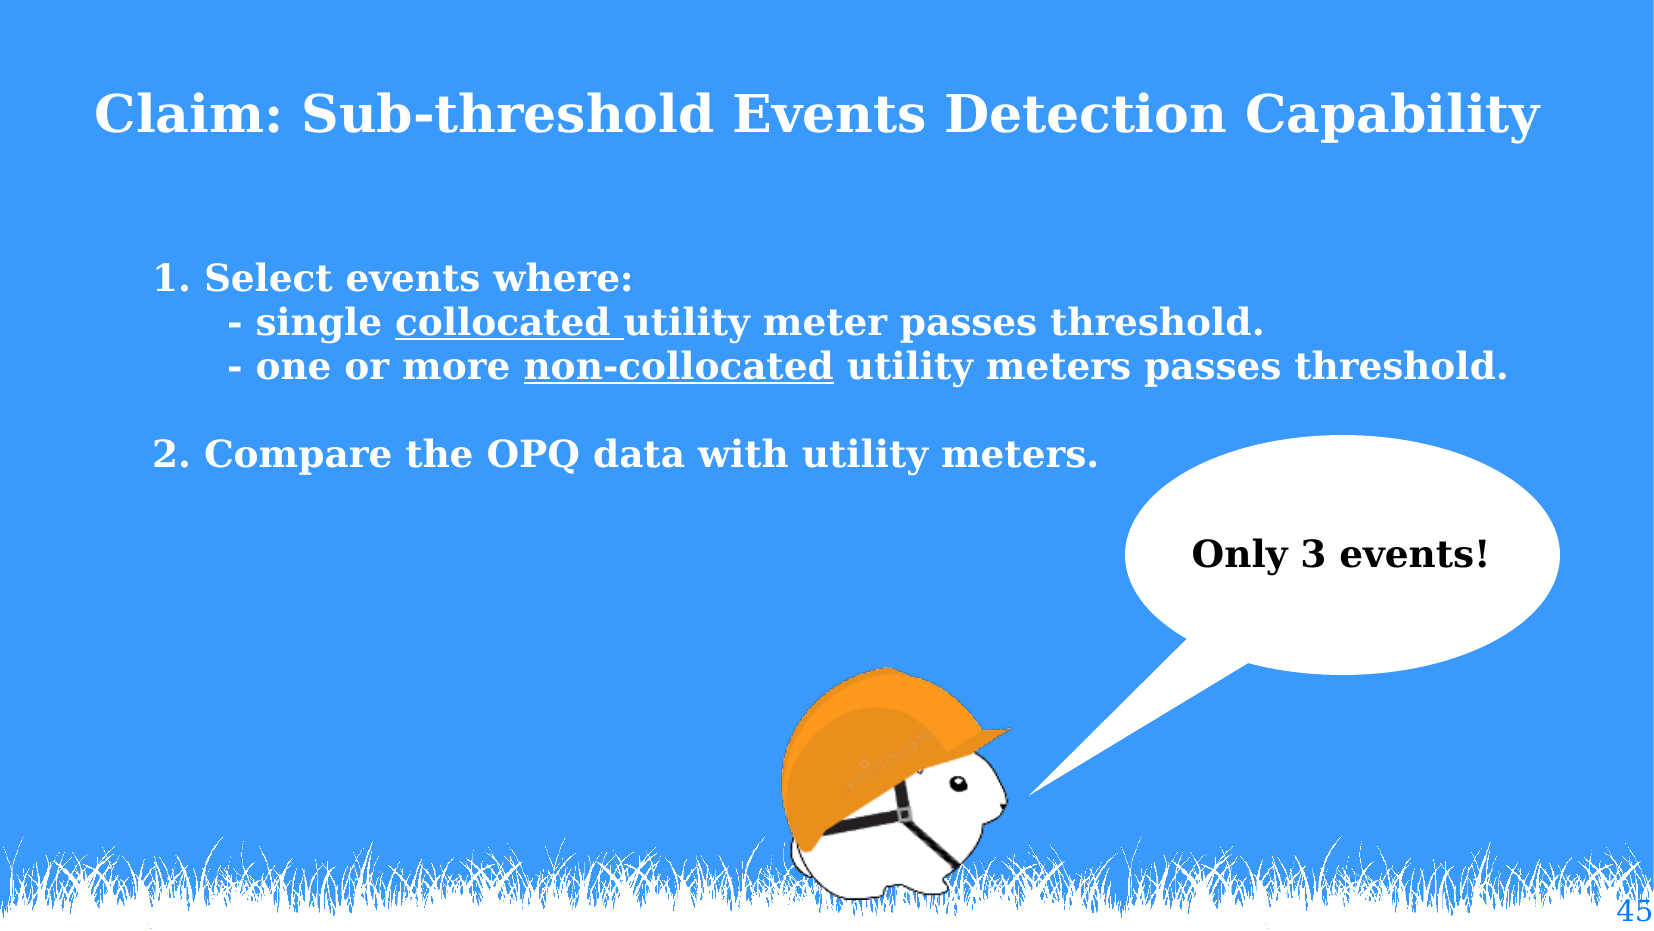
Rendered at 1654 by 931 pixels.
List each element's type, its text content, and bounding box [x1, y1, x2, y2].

text_box Only 3 events! [1176, 525, 1516, 628]
title Claim: Sub-threshold Events Detection Capability [82, 37, 1571, 193]
text_box 1. Select events where: - single collocated utility meter passes threshold. - one or more non-collocated utility meters passes threshold. 2. Compare the OPQ data with utility meters. [137, 249, 1546, 526]
picture [0, 0, 1654, 931]
text_box [1028, 435, 1560, 796]
